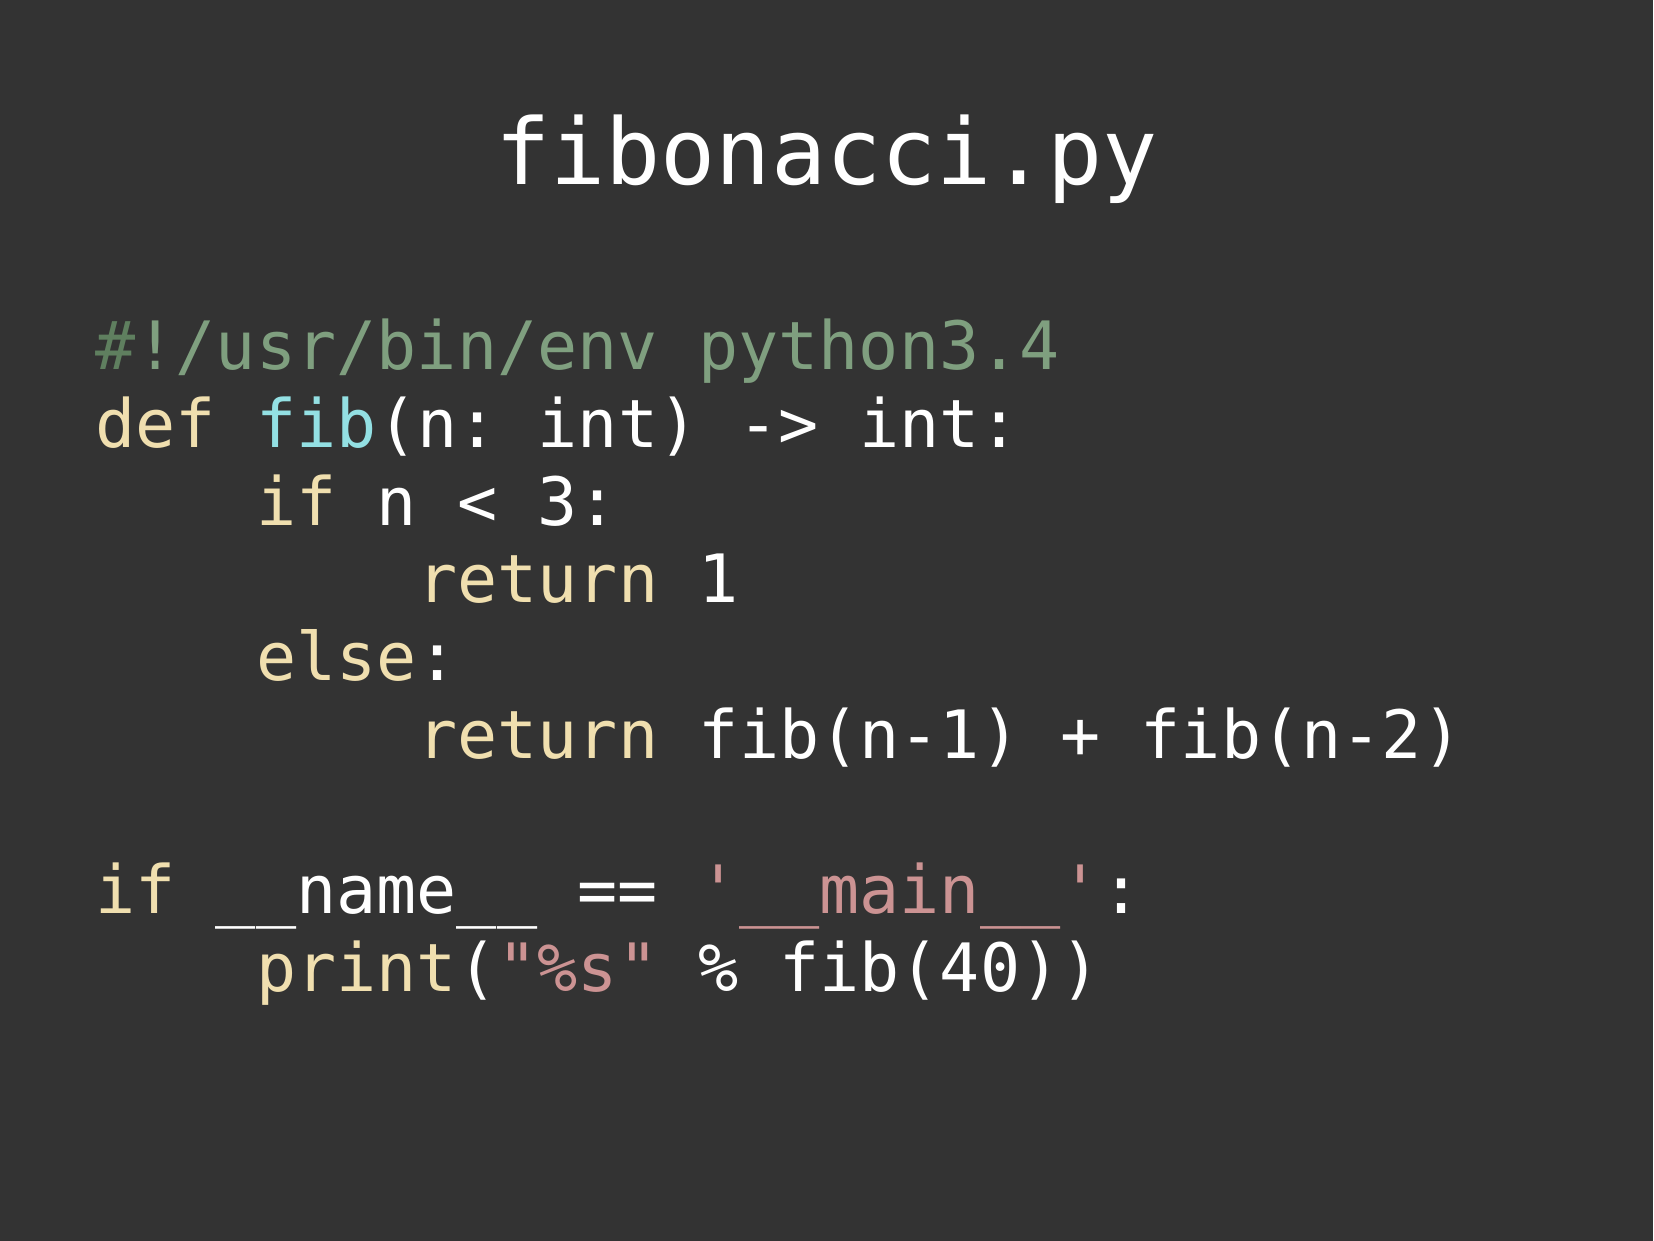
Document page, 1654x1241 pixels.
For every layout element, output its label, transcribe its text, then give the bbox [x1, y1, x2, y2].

title fibonacci.py [82, 49, 1571, 257]
text_box #!/usr/bin/env python3.4 def fib(n: int) -> int: if n < 3: return 1 else: return fib(n-1) + fib(n-2) if __name__ == '__main__': print("%s" % fib(40)) [80, 300, 1561, 1036]
